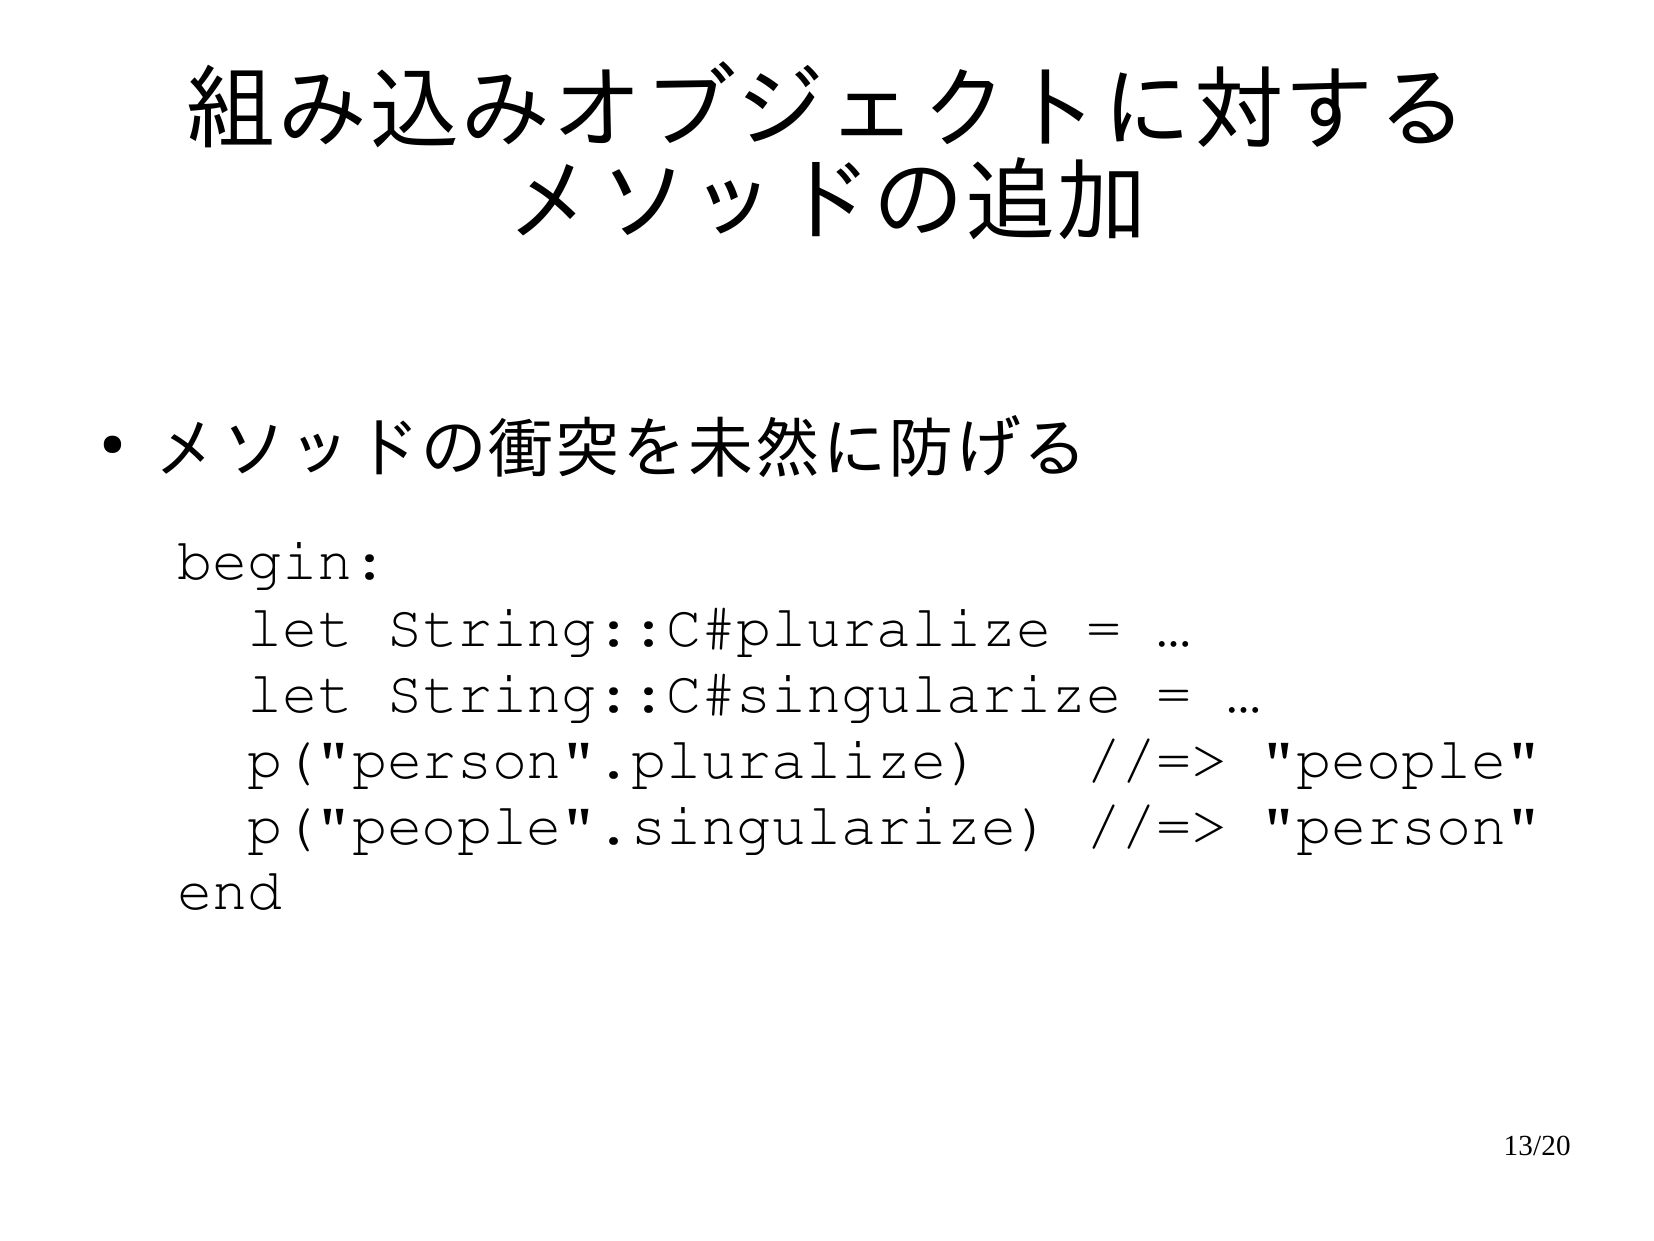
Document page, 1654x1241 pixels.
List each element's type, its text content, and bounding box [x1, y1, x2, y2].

list begin: let String::C#pluralize = … let String::C#singularize = … p("person".pluralize) //=> "people" p("people".singularize) //=> "person" end [177, 531, 1571, 1010]
title 組み込みオブジェクトに対する メソッドの追加 [82, 49, 1571, 257]
list メソッドの衝突を未然に防げる [82, 413, 1571, 488]
